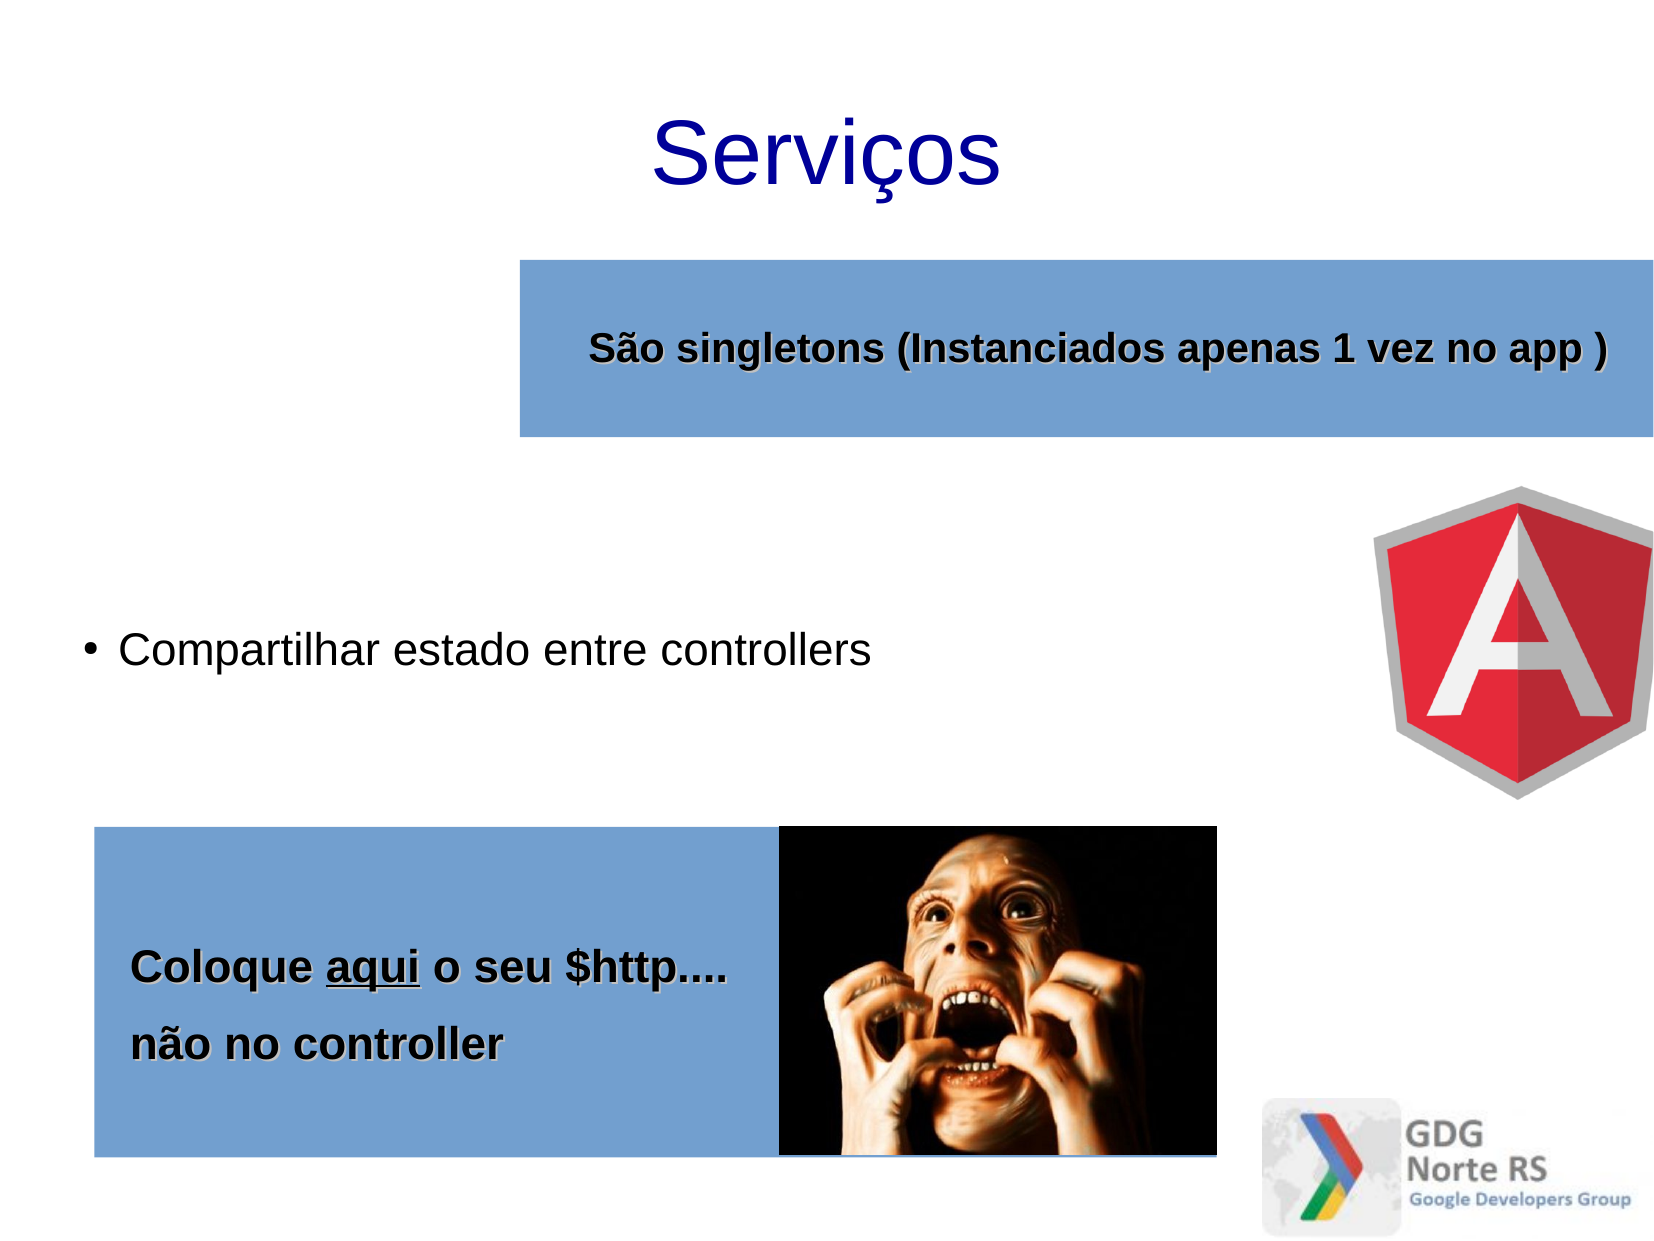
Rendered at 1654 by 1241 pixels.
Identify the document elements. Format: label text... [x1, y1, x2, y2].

subtitle Compartilhar estado entre controllers [82, 162, 1571, 1137]
picture [779, 826, 1217, 1155]
title Coloque aqui o seu $http.... não no controller [94, 826, 1217, 1158]
picture [1262, 1098, 1654, 1239]
title São singletons (Instanciados apenas 1 vez no app ) [519, 259, 1654, 438]
picture [1361, 484, 1654, 801]
title Serviços [82, 49, 1571, 162]
